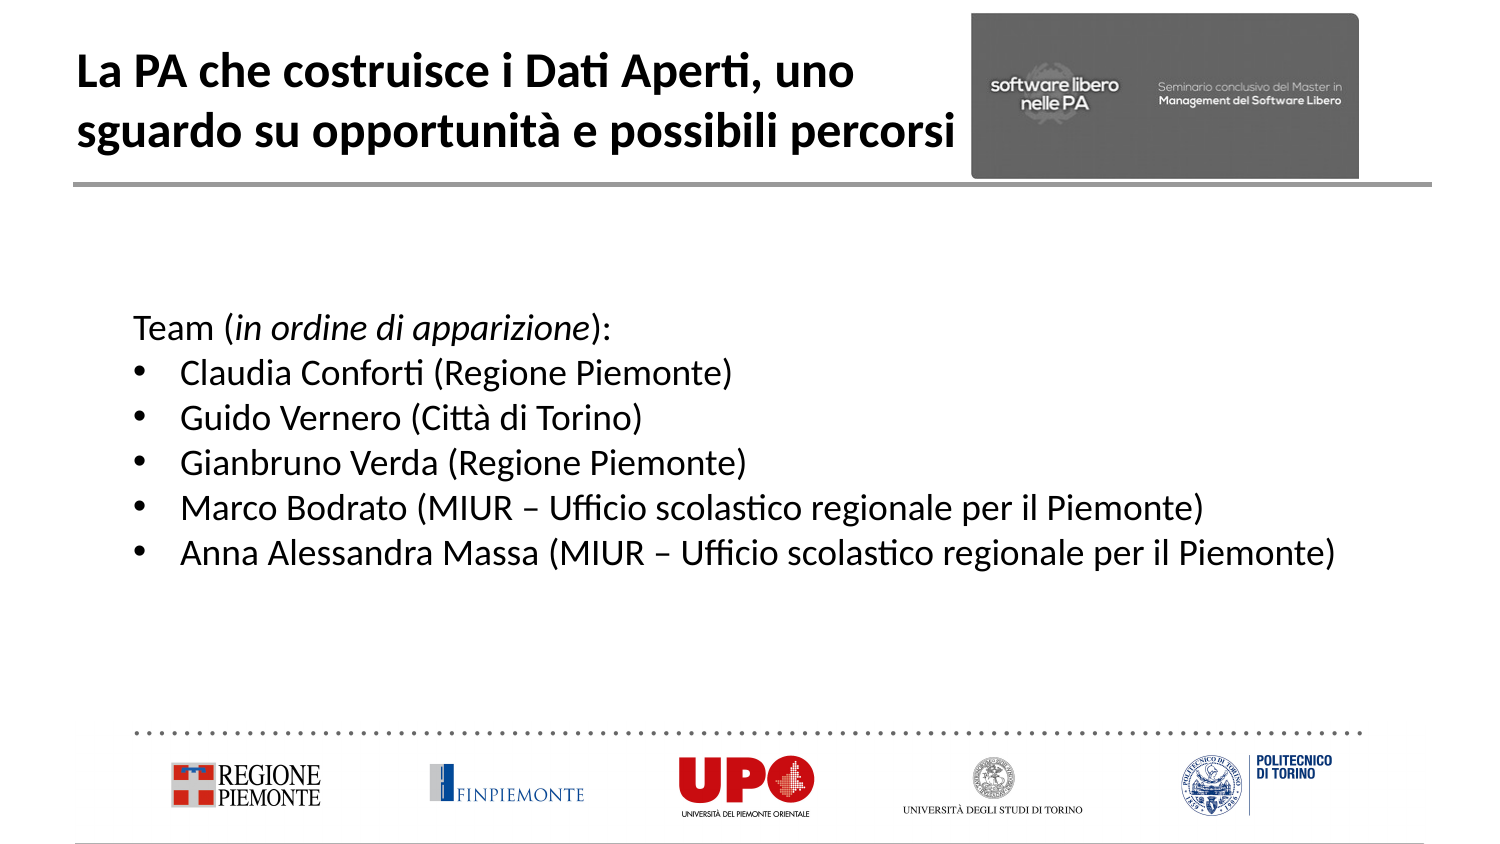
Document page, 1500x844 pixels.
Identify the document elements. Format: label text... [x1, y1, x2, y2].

text_box La PA che costruisce i Dati Aperti, uno sguardo su opportunità e possibili percorsi [59, 29, 126, 178]
picture [970, 12, 1359, 179]
title [126, 12, 970, 179]
picture [75, 721, 1426, 843]
text_box Team (in ordine di apparizione): Claudia Conforti (Regione Piemonte) Guido Vernero (Città di Torino) Gianbruno Verda (Regione Piemonte) Marco Bodrato (MIUR – Ufficio scolastico regionale per il Piemonte) Anna Alessandra Massa (MIUR – Ufficio scolastico regionale per il Piemonte) [118, 295, 1388, 626]
